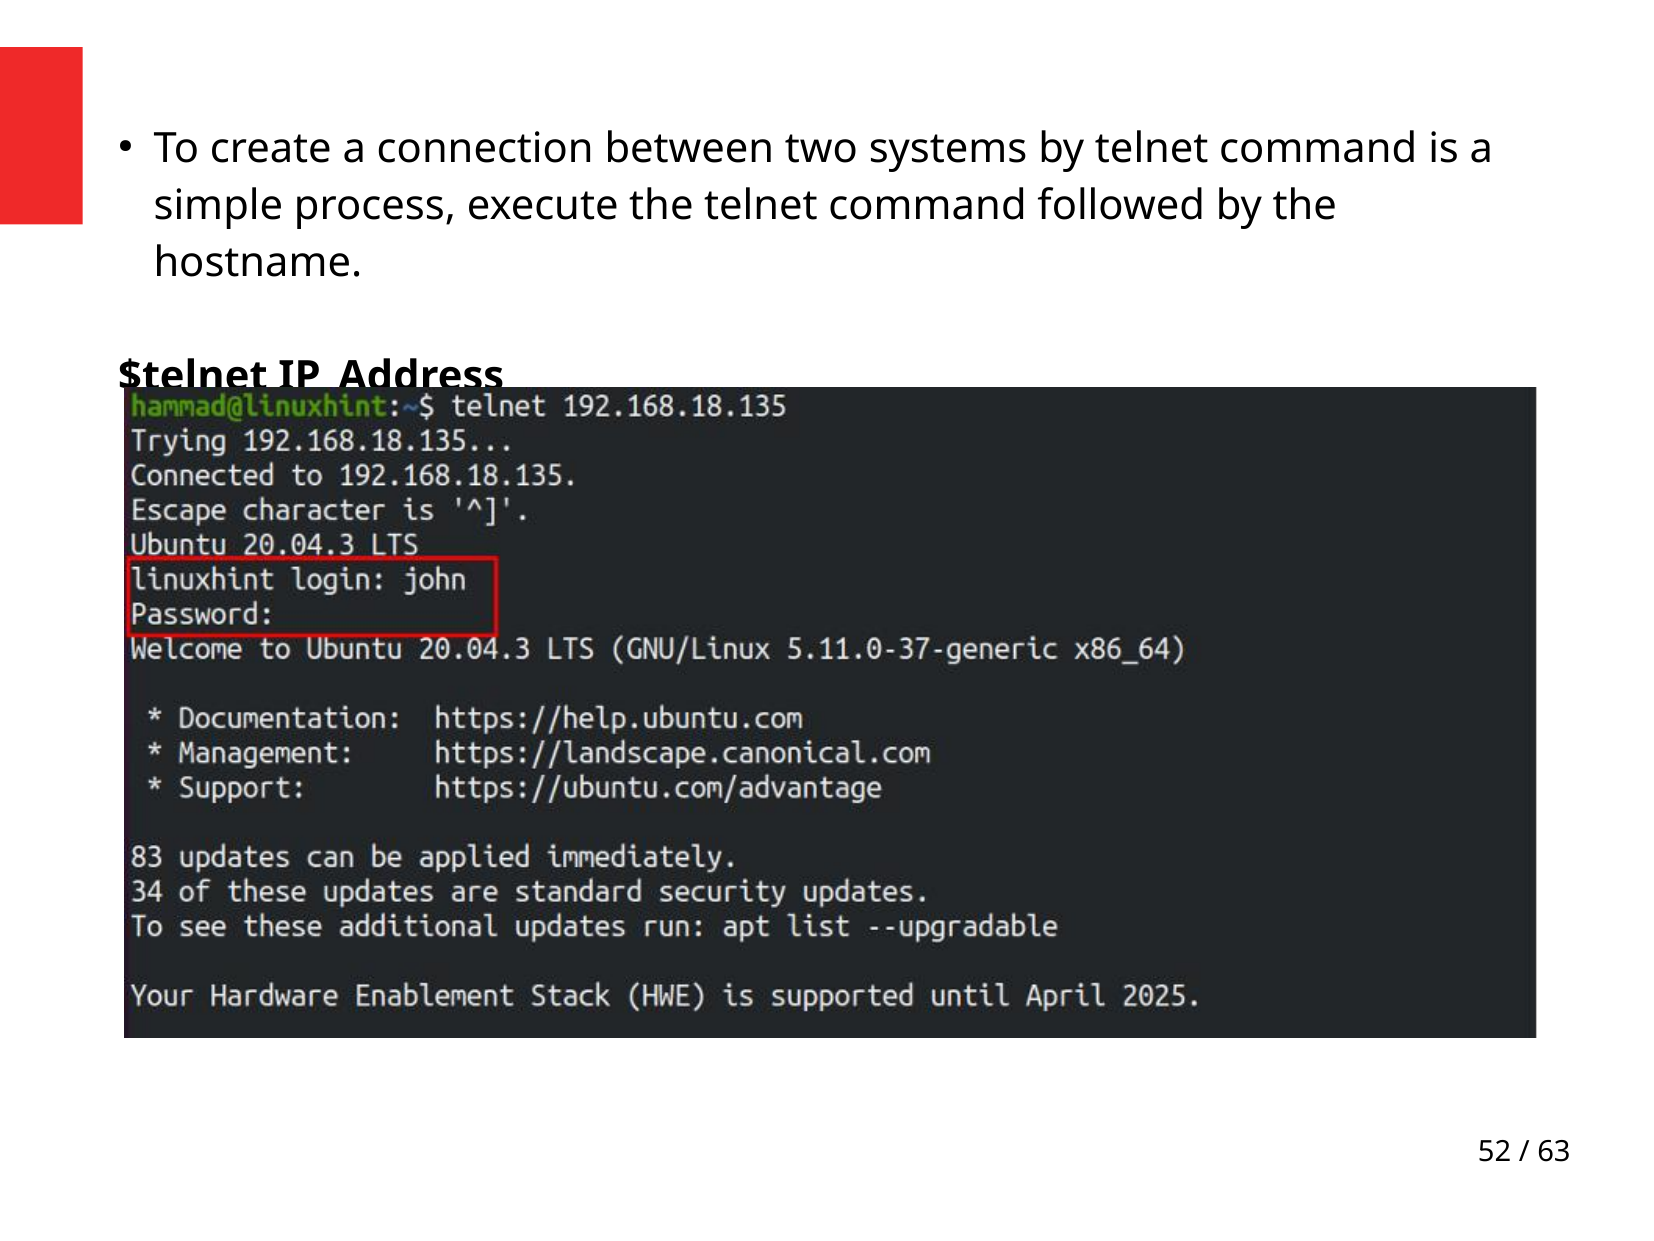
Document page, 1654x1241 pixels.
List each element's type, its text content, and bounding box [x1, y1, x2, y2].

subtitle To create a connection between two systems by telnet command is a simple process, execute the telnet command followed by the hostname. $telnet IP_Address [118, 118, 1536, 1241]
picture [124, 387, 1538, 1038]
